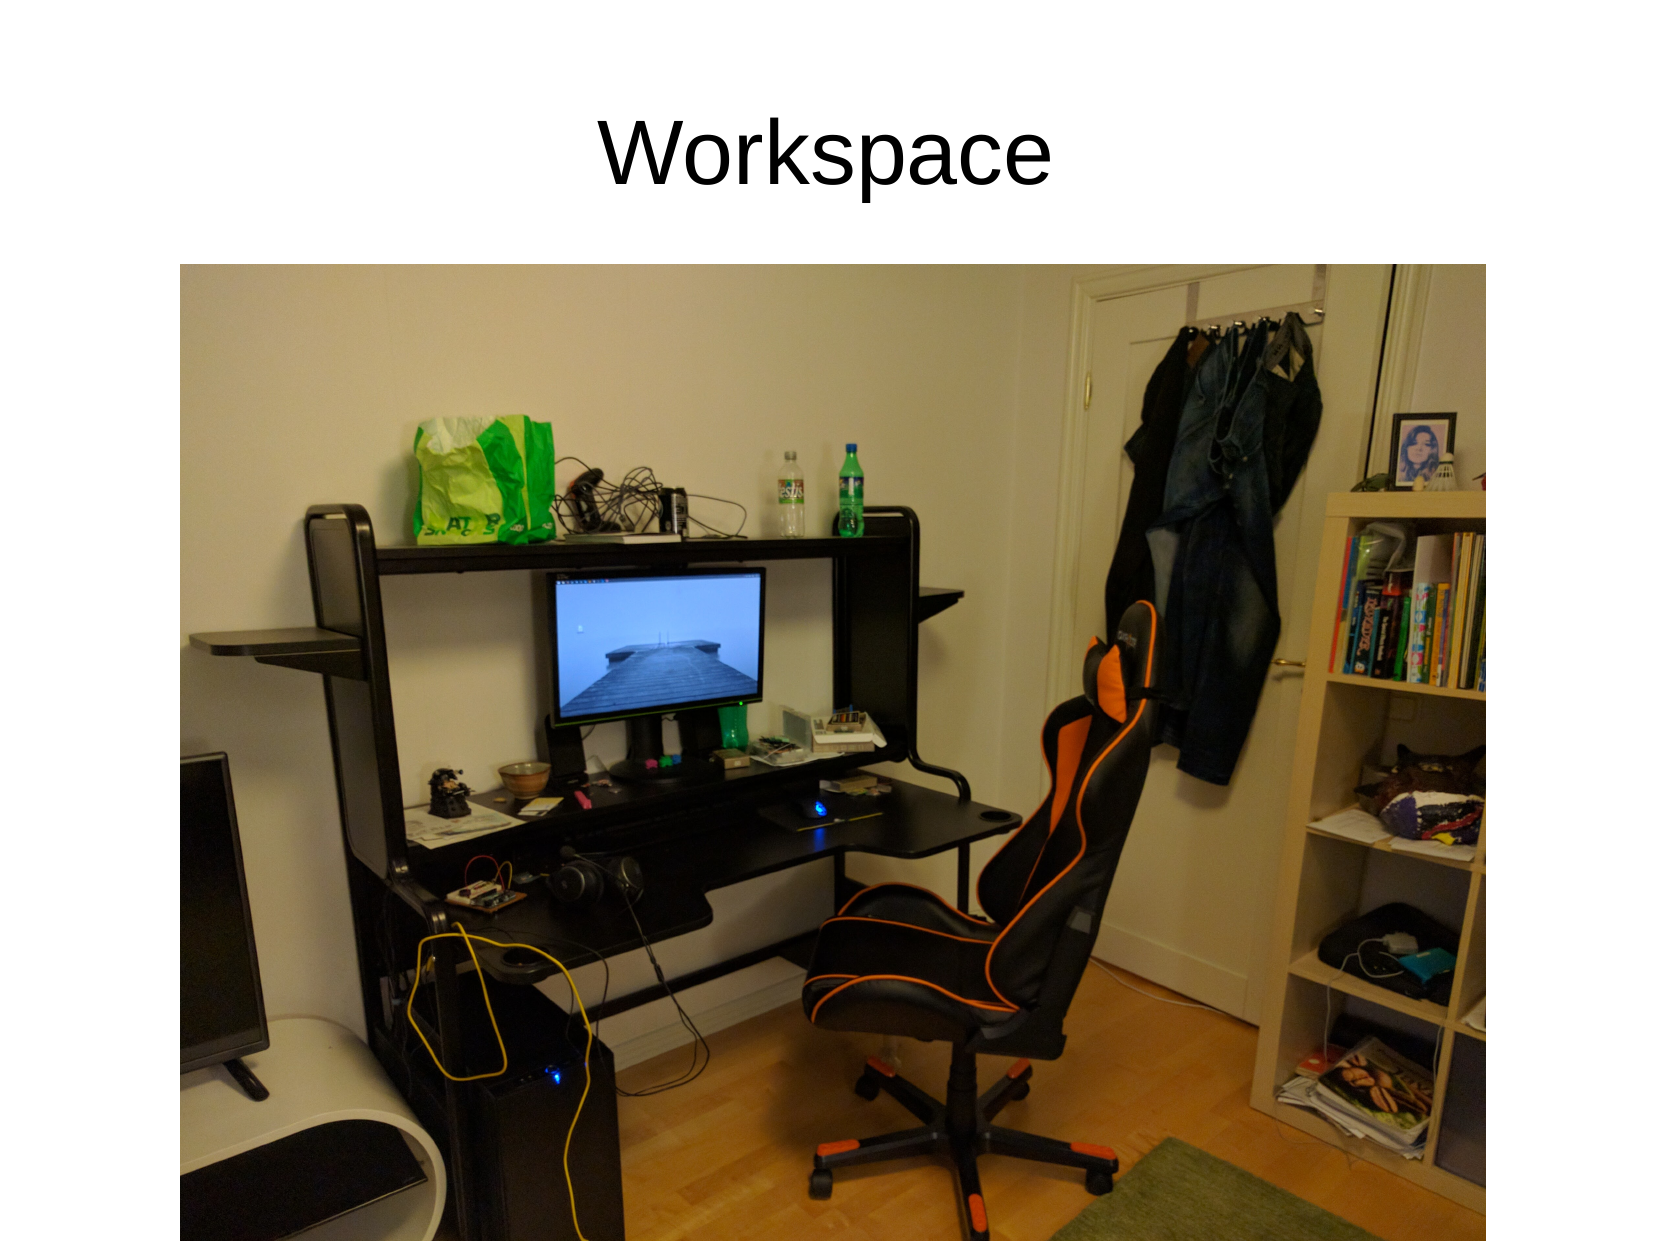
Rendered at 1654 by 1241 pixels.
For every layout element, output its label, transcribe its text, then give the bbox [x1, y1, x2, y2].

picture [180, 264, 1486, 1241]
title Workspace [82, 49, 1571, 257]
